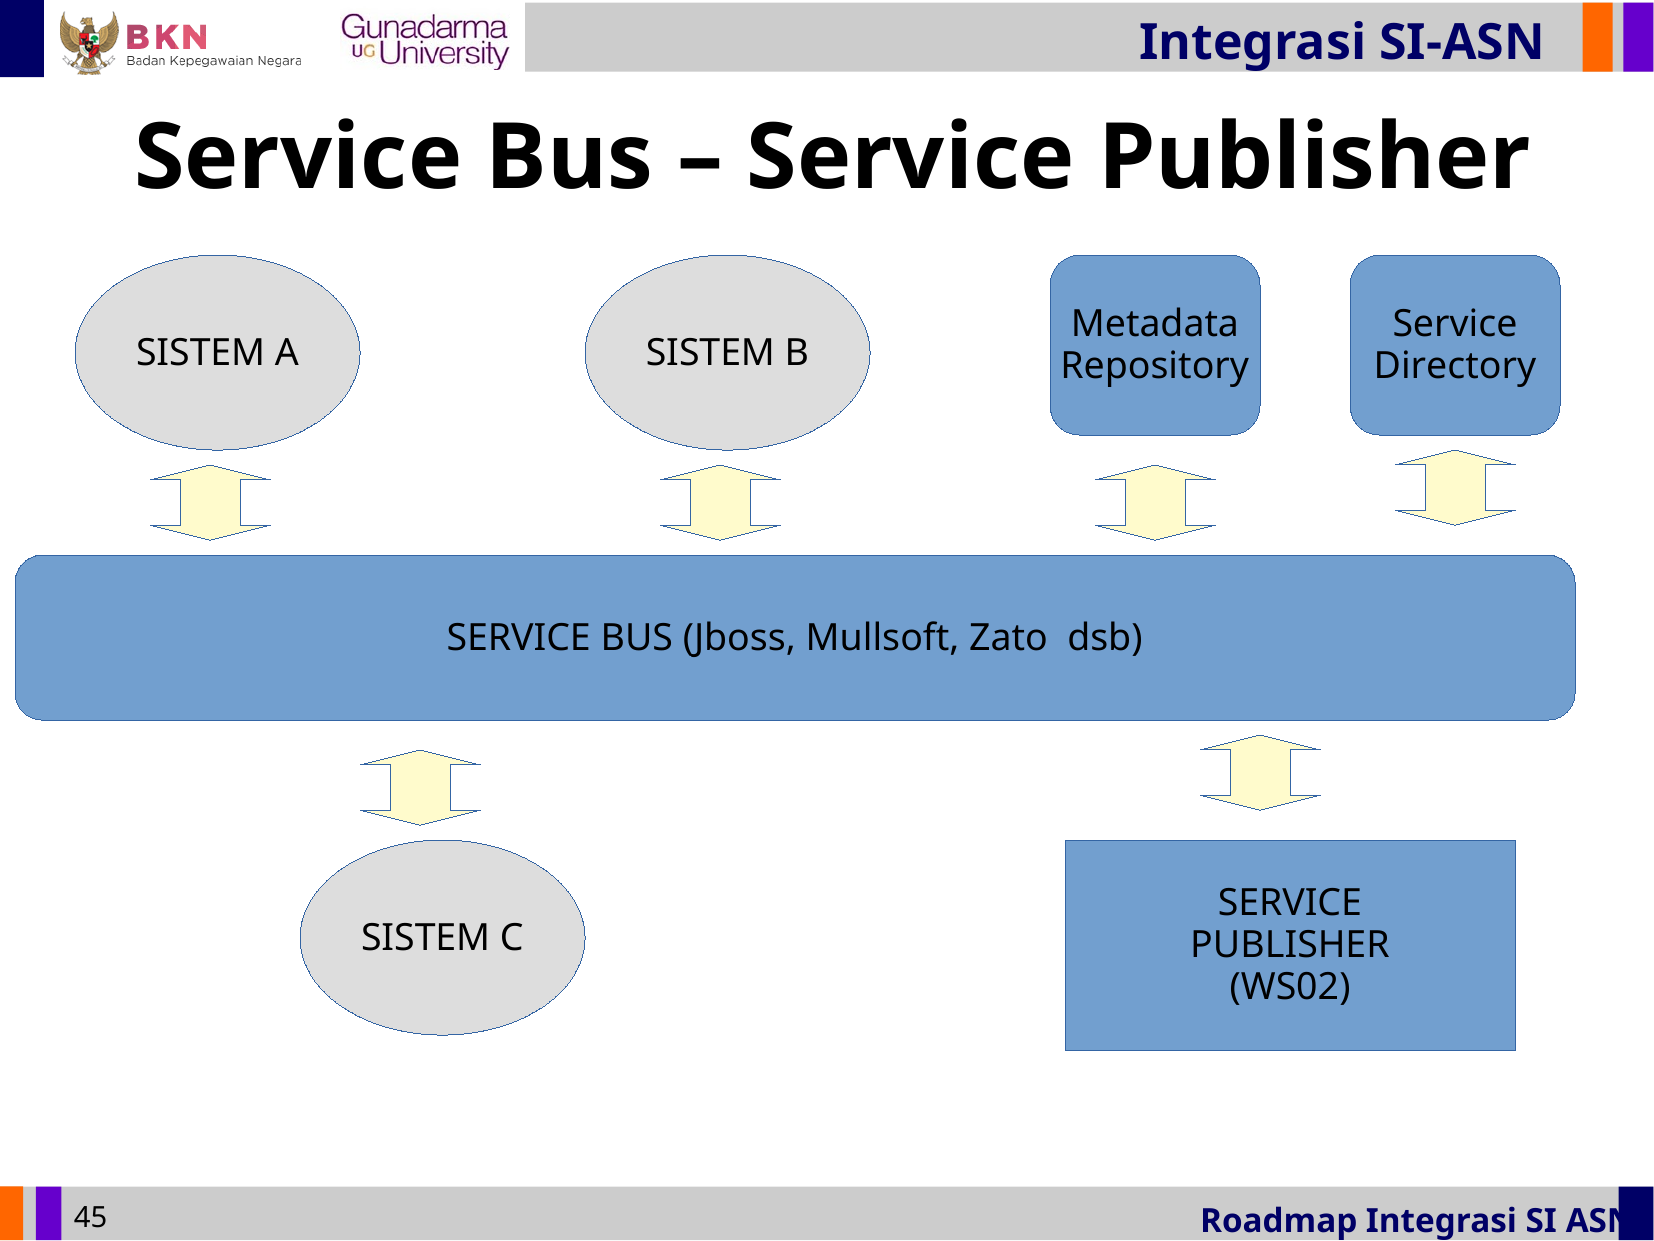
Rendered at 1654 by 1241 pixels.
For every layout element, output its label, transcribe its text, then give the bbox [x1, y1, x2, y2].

text_box [1200, 735, 1321, 811]
text_box [1095, 465, 1216, 541]
text_box [360, 750, 481, 826]
text_box Metadata Repository [1050, 255, 1261, 436]
text_box SISTEM C [300, 840, 586, 1036]
text_box SISTEM B [585, 255, 871, 451]
picture [340, 0, 510, 70]
text_box [1395, 450, 1516, 526]
title Service Bus – Service Publisher [77, 90, 1591, 217]
text_box SERVICE BUS (Jboss, Mullsoft, Zato dsb) [15, 555, 1576, 721]
text_box SISTEM A [75, 255, 361, 451]
picture [60, 11, 301, 75]
text_box Service Directory [1350, 255, 1561, 436]
text_box [660, 465, 781, 541]
text_box [150, 465, 271, 541]
text_box SERVICE PUBLISHER (WS02) [1065, 840, 1516, 1051]
